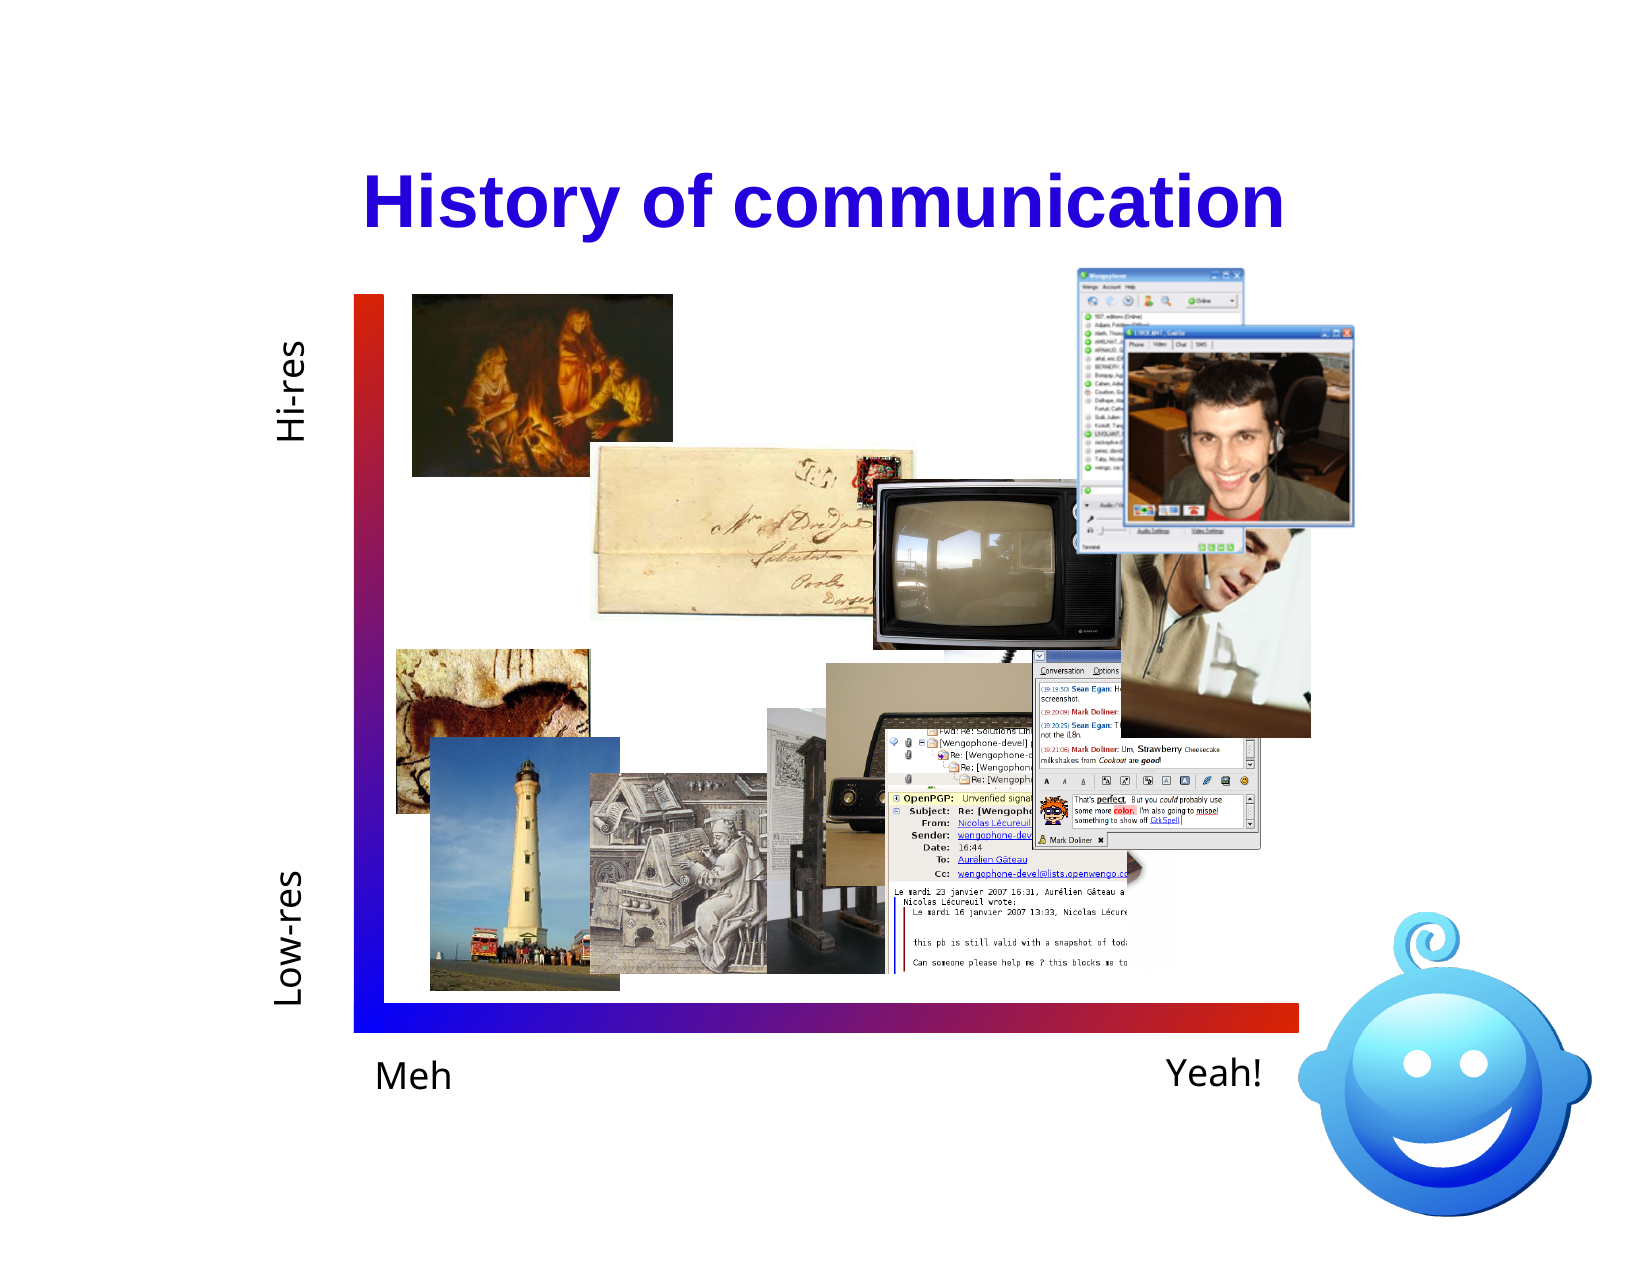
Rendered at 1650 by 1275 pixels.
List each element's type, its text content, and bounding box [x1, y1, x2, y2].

text_box Meh [359, 1042, 461, 1116]
text_box Hi-res [256, 297, 330, 460]
title History of communication [135, 104, 1515, 299]
text_box Low-res [253, 820, 327, 1024]
picture [396, 265, 1358, 991]
text_box Yeah! [1151, 1038, 1292, 1112]
picture [1298, 911, 1592, 1217]
text_box [353, 294, 1299, 1033]
